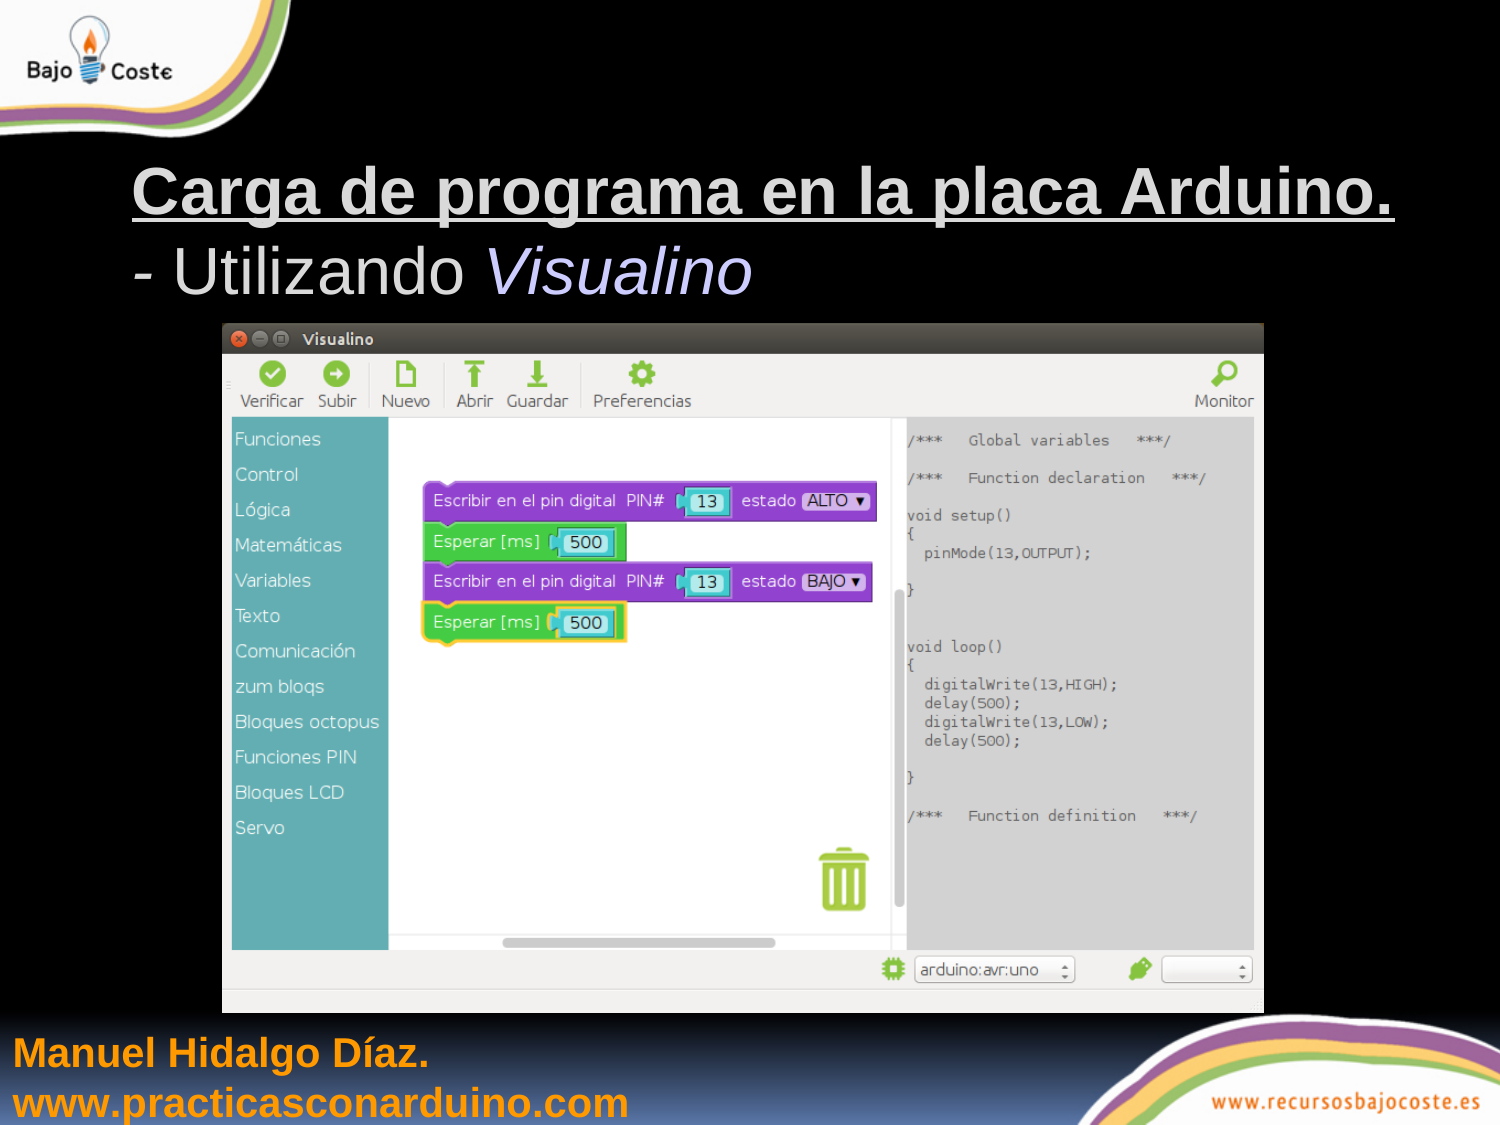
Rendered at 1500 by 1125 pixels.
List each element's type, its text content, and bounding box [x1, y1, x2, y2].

text_box Manuel Hidalgo Díaz. www.practicasconarduino.com [0, 1017, 683, 1125]
text_box Carga de programa en la placa Arduino. - Utilizando Visualino [117, 140, 1416, 902]
picture [0, 0, 1500, 1125]
